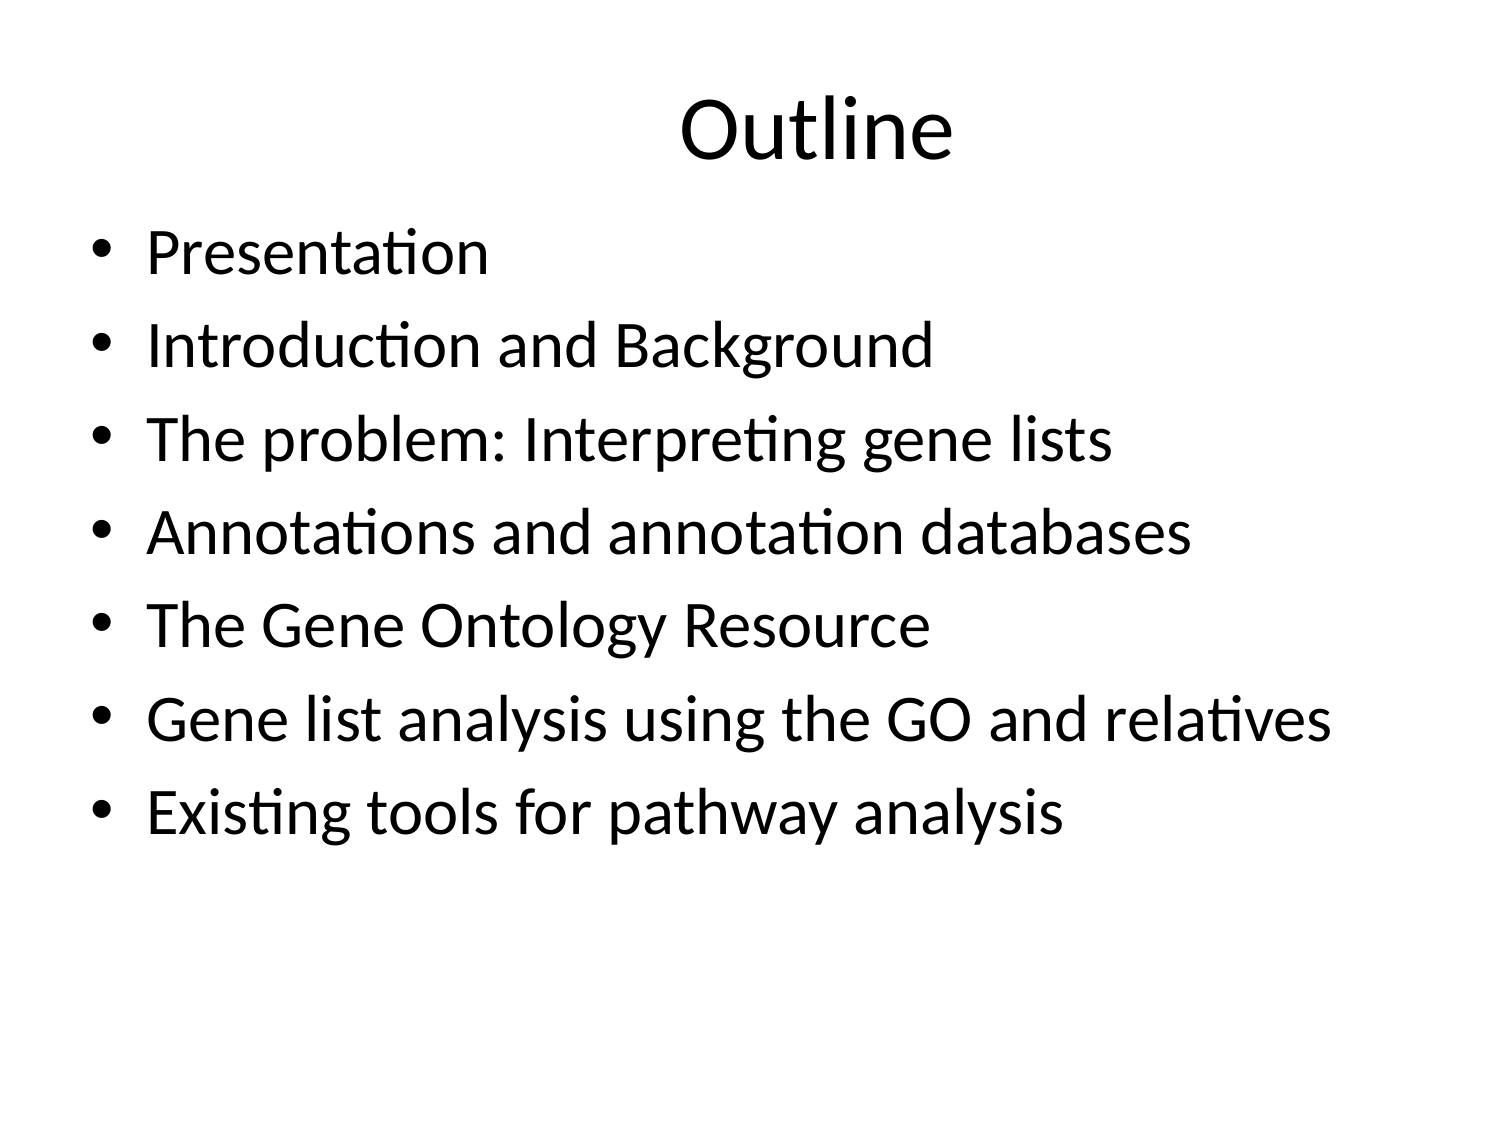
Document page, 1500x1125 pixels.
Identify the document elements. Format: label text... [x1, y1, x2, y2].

title Outline [212, 22, 1423, 200]
list Presentation Introduction and Background The problem: Interpreting gene lists Annotations and annotation databases The Gene Ontology Resource Gene list analysis using the GO and relatives Existing tools for pathway analysis [75, 200, 1425, 1005]
